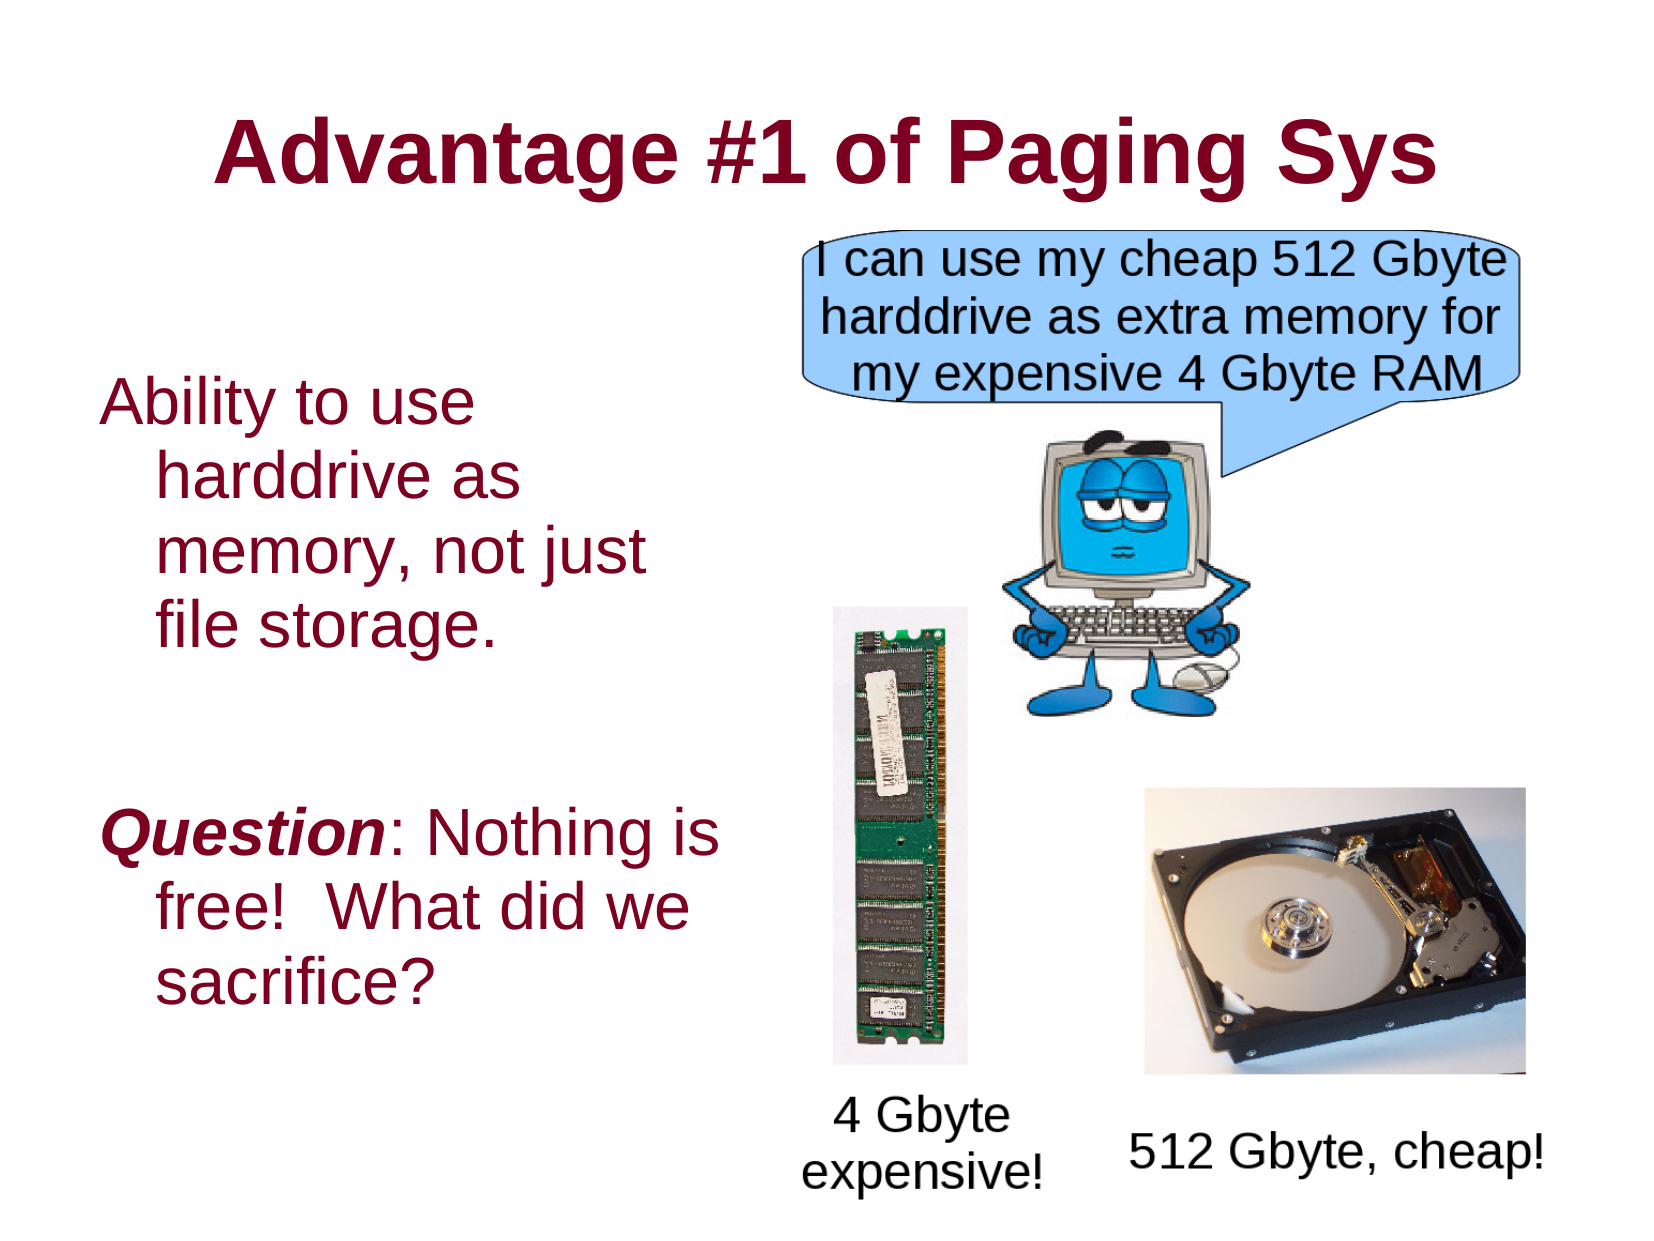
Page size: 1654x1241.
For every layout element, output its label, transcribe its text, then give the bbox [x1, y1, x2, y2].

picture [0, 0, 1654, 1241]
list Ability to use harddrive as memory, not just file storage. Question: Nothing is free! What did we sacrifice? [99, 360, 751, 1051]
title Advantage #1 of Paging Sys [82, 49, 1571, 257]
